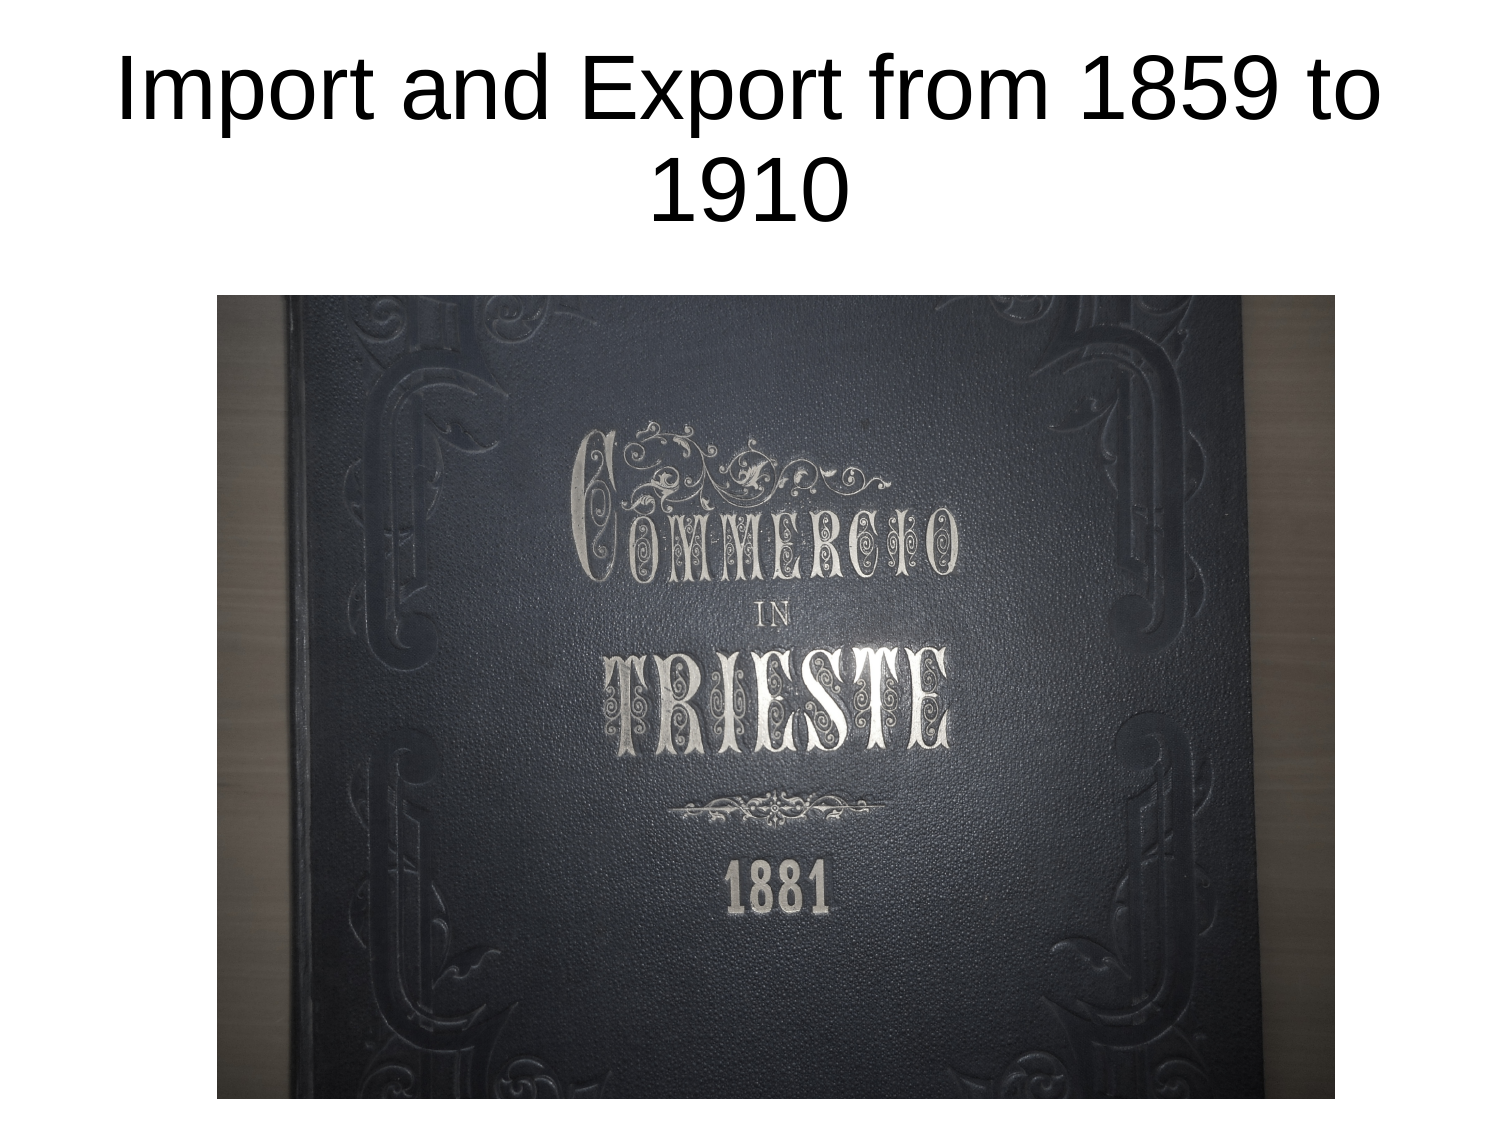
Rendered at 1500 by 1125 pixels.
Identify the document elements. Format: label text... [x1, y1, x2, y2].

picture [217, 295, 1335, 1099]
title Import and Export from 1859 to 1910 [75, 36, 1425, 242]
